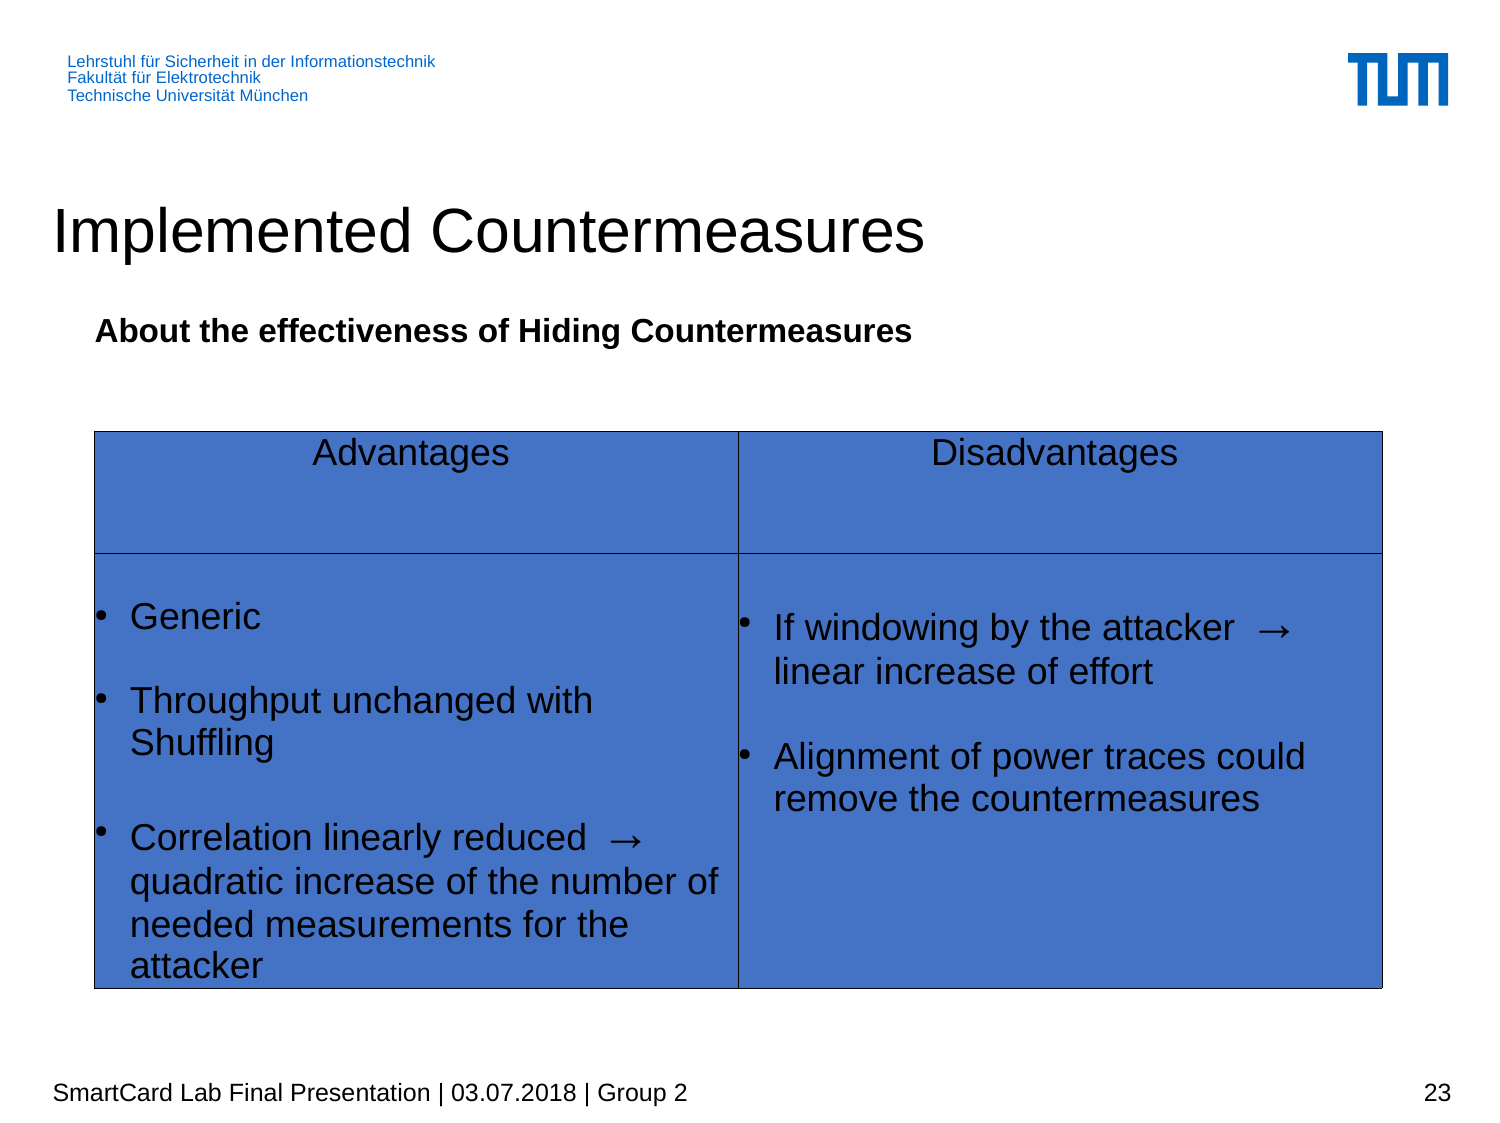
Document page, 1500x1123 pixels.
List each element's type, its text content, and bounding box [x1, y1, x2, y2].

table_cell Generic Throughput unchanged with Shuffling Correlation linearly reduced → quadratic increase of the number of needed measurements for the attacker [95, 554, 738, 988]
table_header Disadvantages [739, 432, 1382, 553]
table_header Advantages [95, 432, 738, 553]
title Implemented Countermeasures [52, 195, 1453, 266]
table_cell If windowing by the attacker → linear increase of effort Alignment of power traces could remove the countermeasures [739, 554, 1382, 988]
list About the effectiveness of Hiding Countermeasures [59, 307, 1459, 536]
